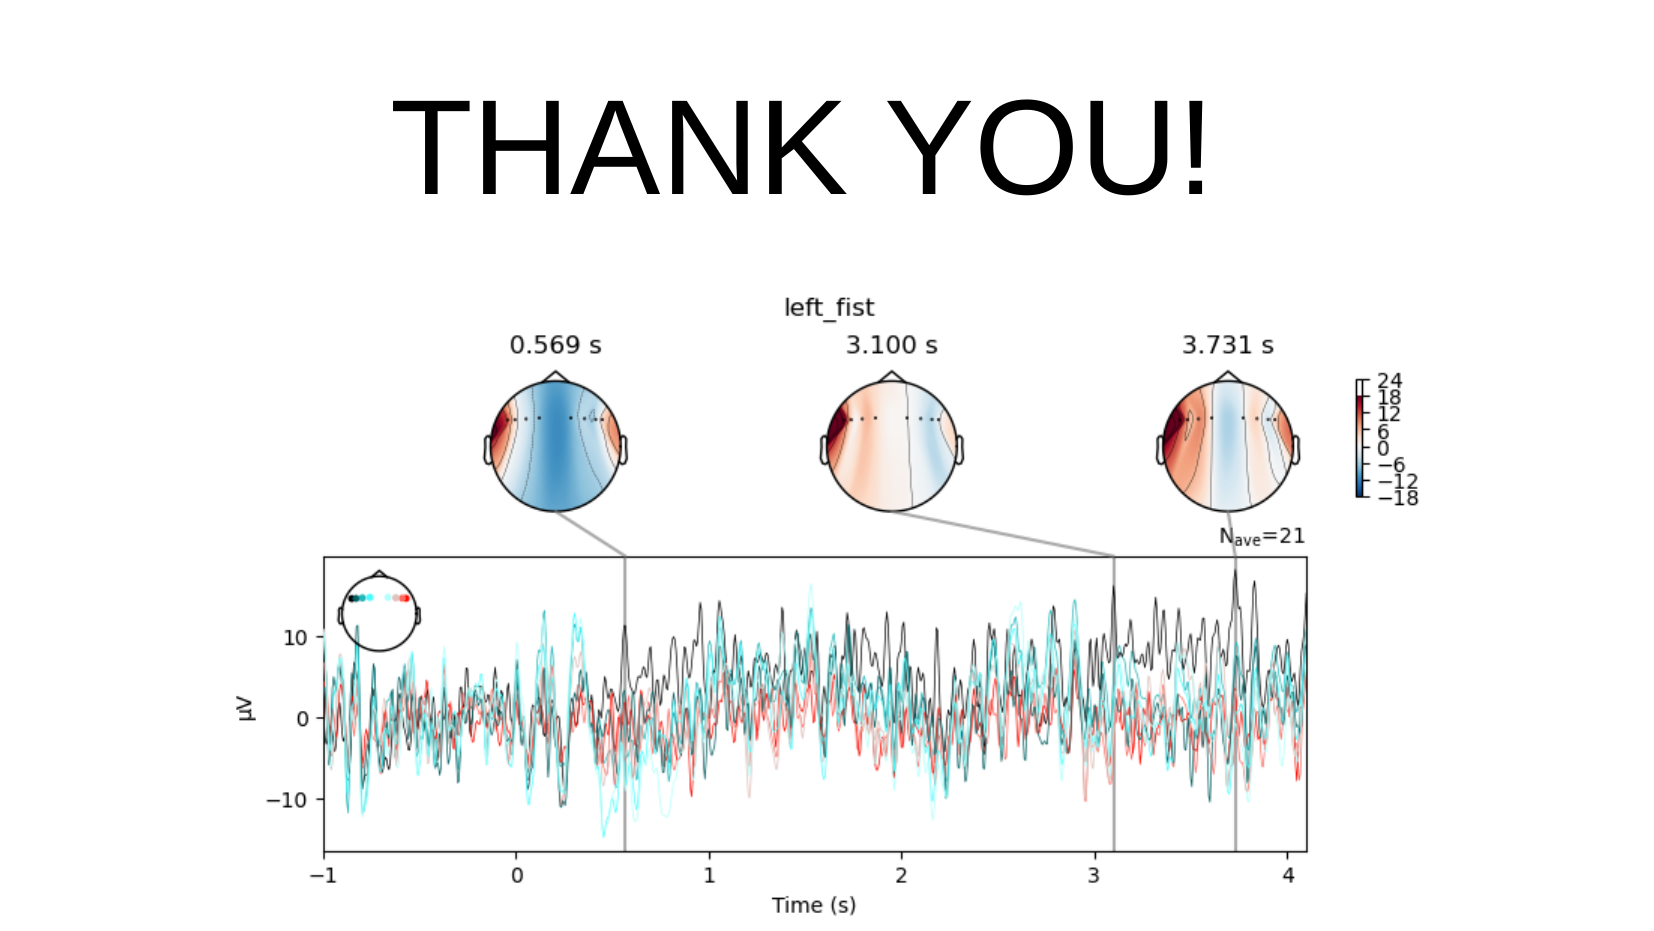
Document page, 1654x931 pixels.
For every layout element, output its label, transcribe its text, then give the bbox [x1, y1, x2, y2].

picture [220, 325, 1434, 931]
title THANK YOU! [59, 0, 1548, 325]
